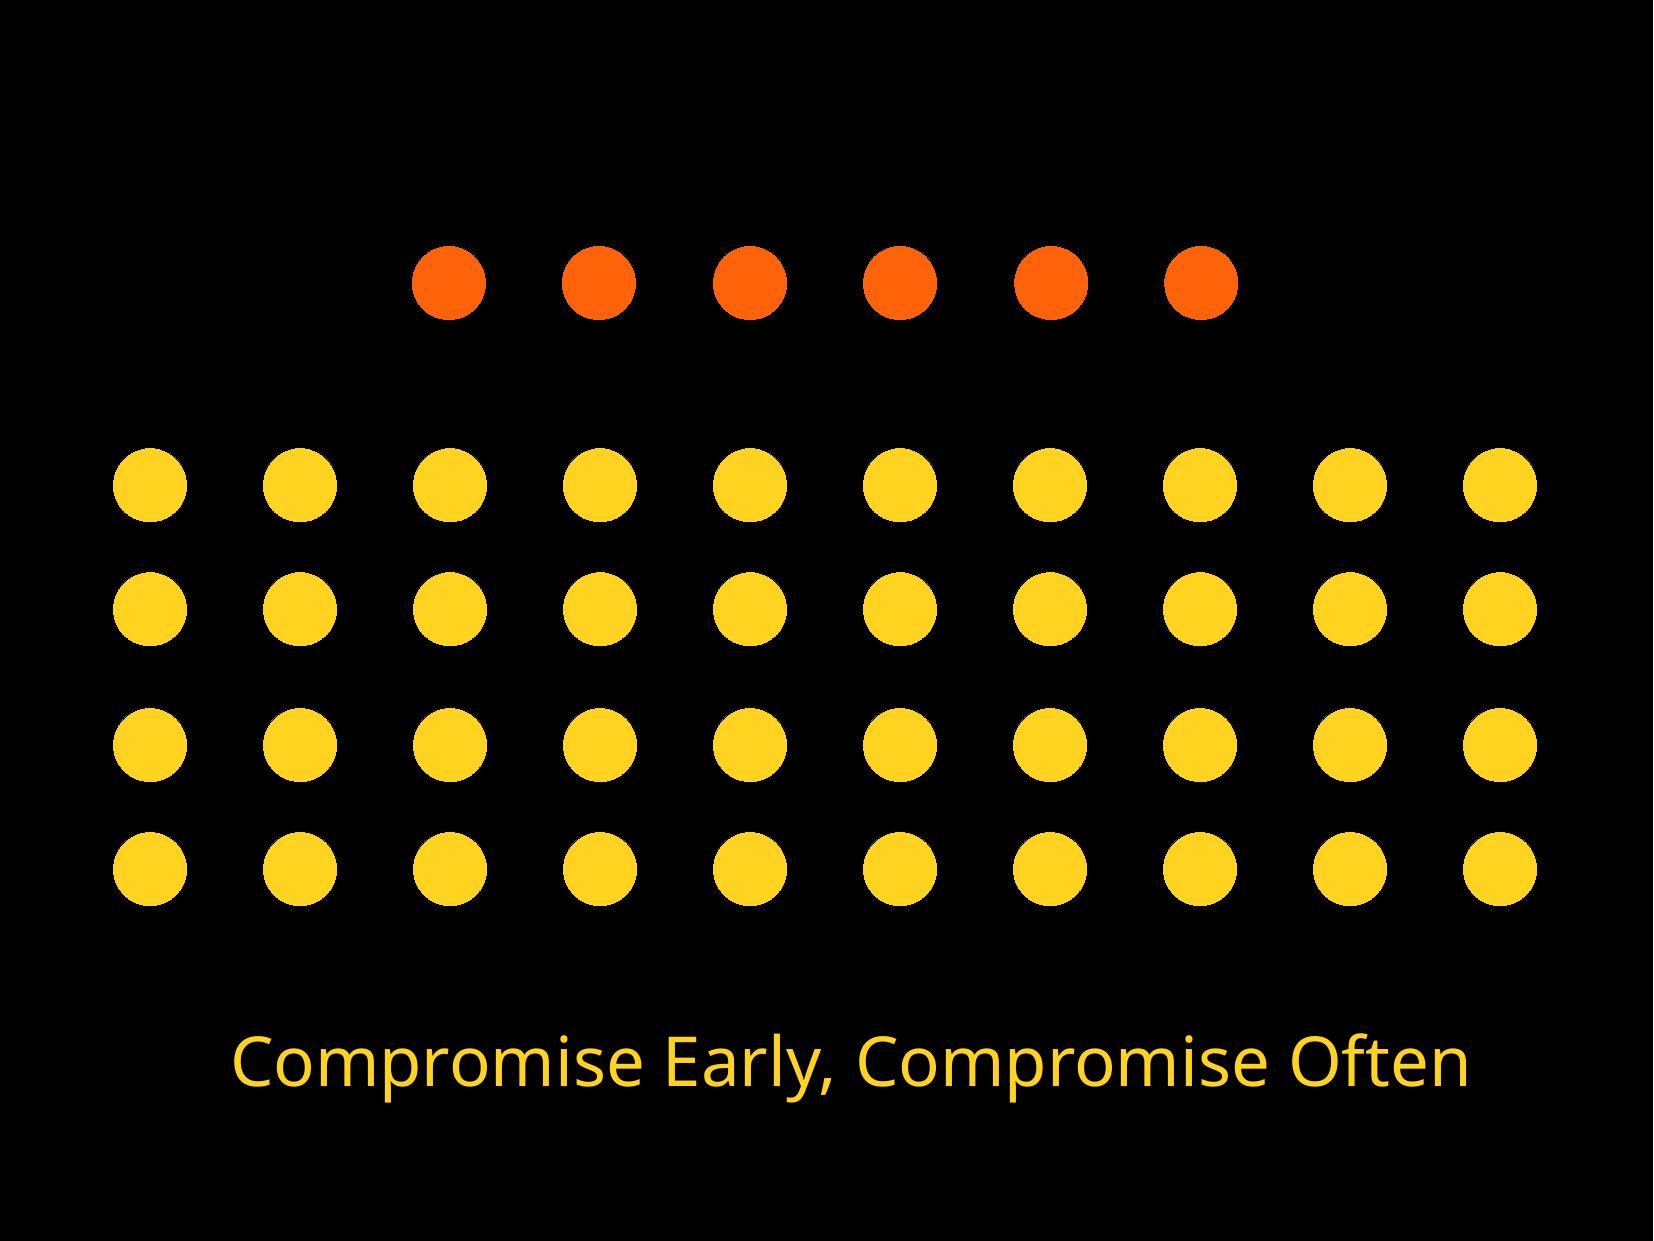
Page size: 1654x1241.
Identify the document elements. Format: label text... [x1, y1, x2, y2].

text_box [562, 831, 638, 907]
text_box [712, 707, 788, 783]
text_box [412, 571, 488, 647]
text_box [1312, 831, 1388, 907]
text_box [862, 245, 938, 321]
text_box [862, 831, 938, 907]
text_box [1462, 571, 1538, 647]
text_box [1462, 831, 1538, 907]
text_box [1462, 707, 1538, 783]
text_box [112, 571, 188, 647]
text_box [412, 707, 488, 783]
text_box [862, 447, 938, 523]
text_box [412, 447, 488, 523]
text_box [262, 571, 338, 647]
text_box [412, 831, 488, 907]
text_box [1162, 571, 1238, 647]
text_box [112, 831, 188, 907]
text_box [1312, 447, 1388, 523]
text_box [712, 831, 788, 907]
text_box [1012, 571, 1088, 647]
text_box [262, 707, 338, 783]
text_box [1312, 571, 1388, 647]
text_box [712, 571, 788, 647]
text_box [1162, 831, 1238, 907]
text_box [1312, 707, 1388, 783]
text_box [112, 447, 188, 523]
text_box [1163, 245, 1239, 321]
text_box [862, 571, 938, 647]
list Compromise Early, Compromise Often [83, 1012, 1572, 1110]
text_box [562, 707, 638, 783]
text_box [561, 245, 637, 321]
text_box [1162, 707, 1238, 783]
text_box [1013, 245, 1089, 321]
text_box [1012, 831, 1088, 907]
text_box [262, 447, 338, 523]
text_box [262, 831, 338, 907]
text_box [0, 982, 1653, 1130]
text_box [562, 447, 638, 523]
text_box [1012, 447, 1088, 523]
text_box [112, 707, 188, 783]
text_box [862, 707, 938, 783]
text_box [562, 571, 638, 647]
text_box [712, 447, 788, 523]
text_box [411, 245, 487, 321]
text_box [1462, 447, 1538, 523]
text_box [712, 245, 788, 321]
text_box [1162, 447, 1238, 523]
text_box [1012, 707, 1088, 783]
